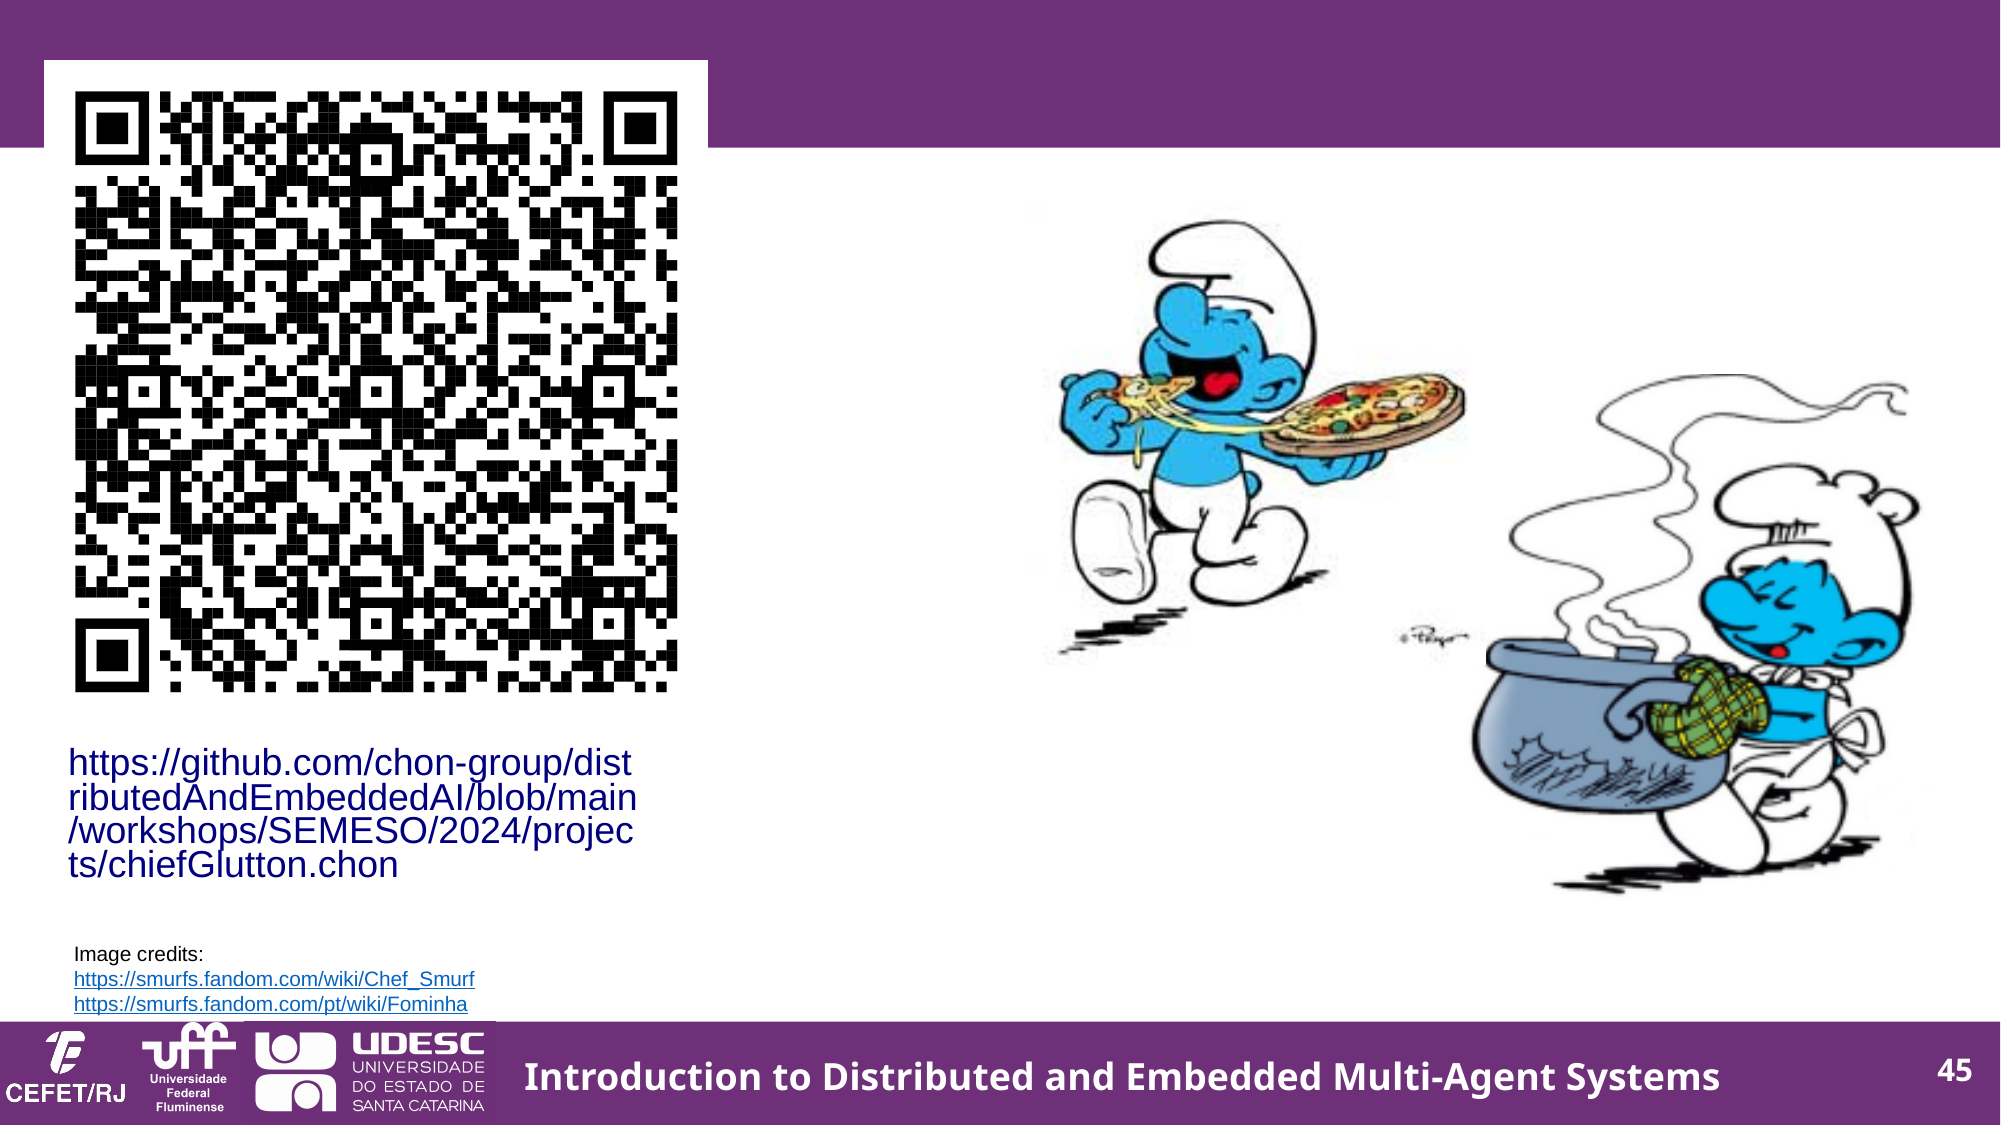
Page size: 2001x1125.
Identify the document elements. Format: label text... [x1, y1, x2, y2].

picture [244, 1047, 496, 1123]
picture [1025, 204, 1933, 902]
text_box Image credits: https://smurfs.fandom.com/wiki/Chef_Smurf https://smurfs.fandom.com/pt/wiki/Fominha [58, 933, 1374, 1047]
picture [44, 60, 708, 723]
picture [6, 1009, 125, 1125]
text_box https://github.com/chon-group/distributedAndEmbeddedAI/blob/main/workshops/SEMESO/2024/projects/chiefGlutton.chon [53, 734, 657, 995]
picture [141, 1047, 237, 1117]
